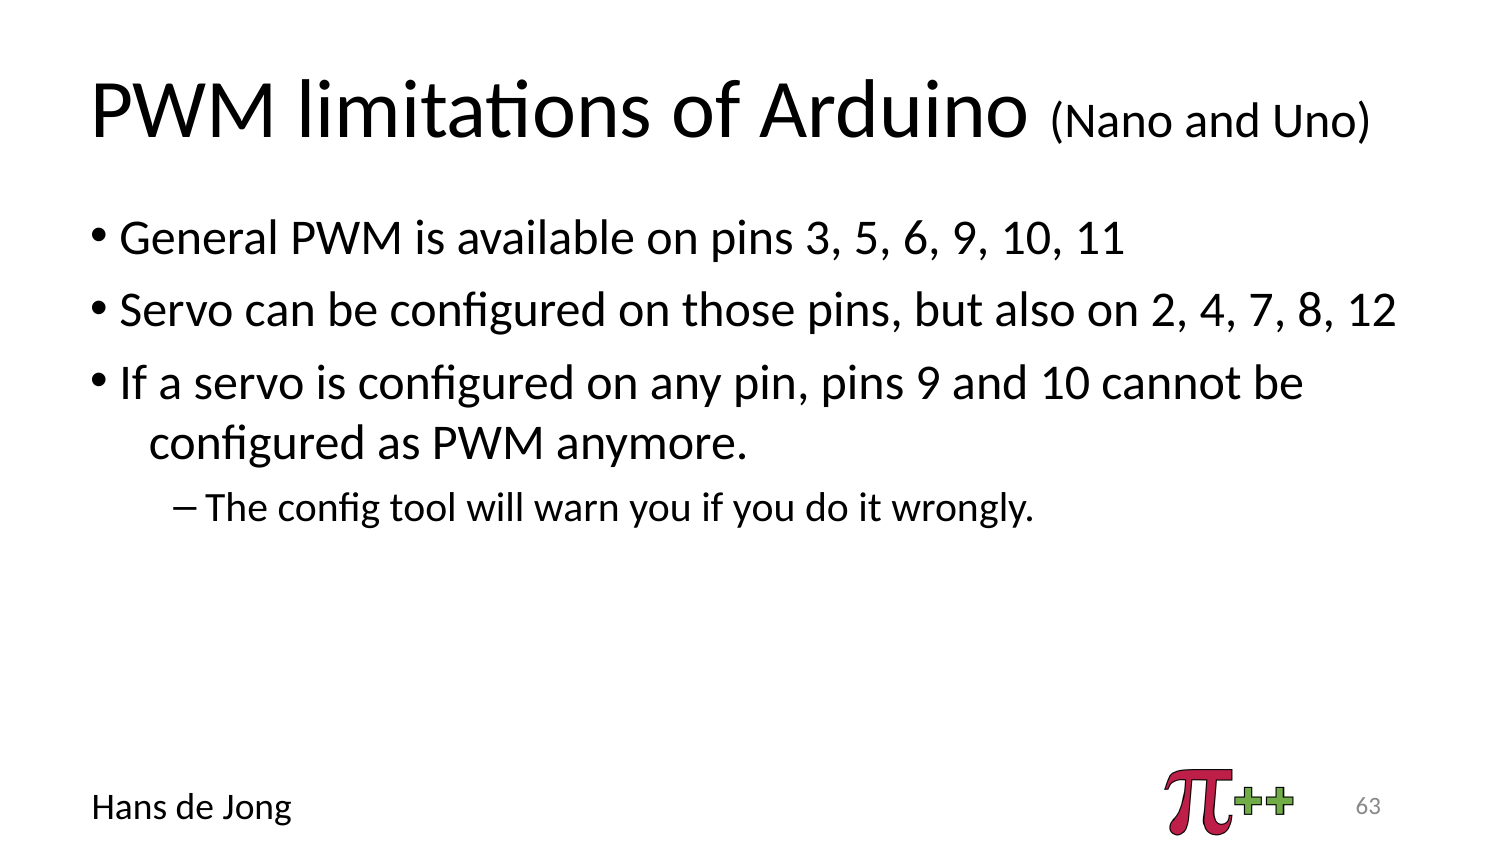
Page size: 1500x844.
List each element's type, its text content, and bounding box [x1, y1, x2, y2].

title PWM limitations of Arduino (Nano and Uno) [75, 33, 1426, 175]
text_box 63 [1340, 782, 1426, 827]
list General PWM is available on pins 3, 5, 6, 9, 10, 11 Servo can be configured on those pins, but also on 2, 4, 7, 8, 12 If a servo is configured on any pin, pins 9 and 10 cannot be configured as PWM anymore. The config tool will warn you if you do it wrongly. [75, 196, 1426, 754]
